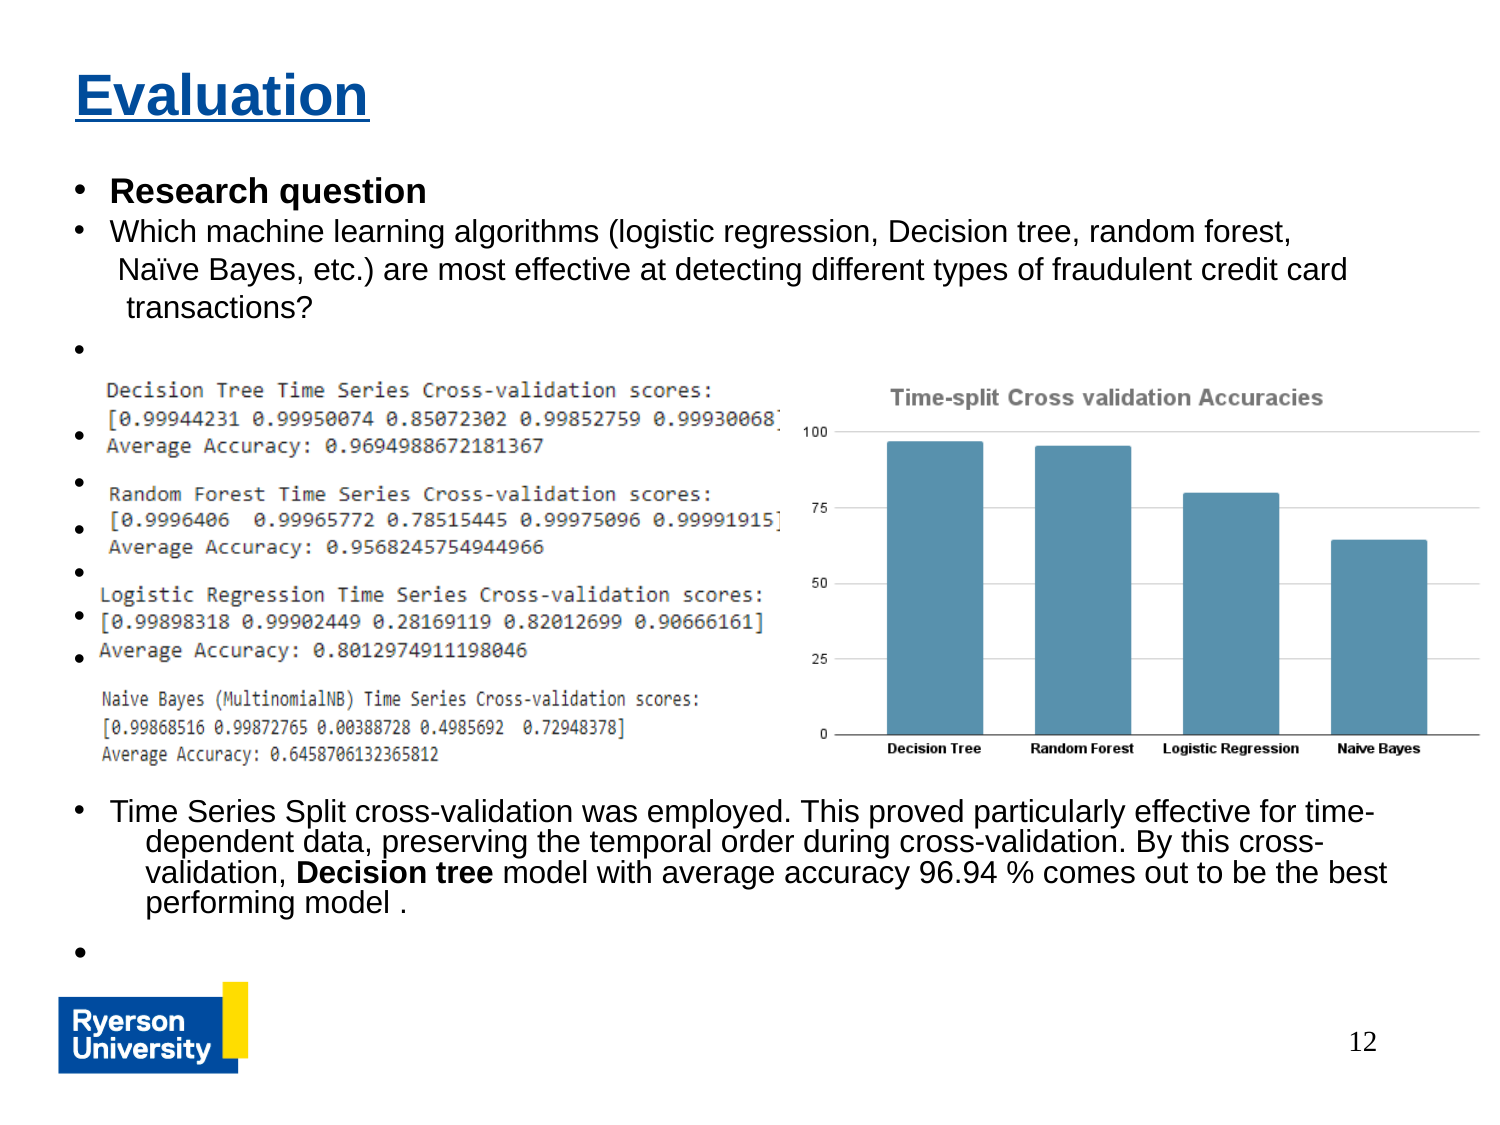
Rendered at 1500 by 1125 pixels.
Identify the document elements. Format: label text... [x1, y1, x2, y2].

list Research question Which machine learning algorithms (logistic regression, Decision tree, random forest, Naïve Bayes, etc.) are most effective at detecting different types of fraudulent credit card transactions? Time Series Split cross-validation was employed. This proved particularly effective for time-dependent data, preserving the temporal order during cross-validation. By this cross-validation, Decision tree model with average accuracy 96.94 % comes out to be the best performing model . [58, 168, 1445, 935]
picture [84, 363, 1500, 778]
picture [79, 673, 723, 777]
title Evaluation [59, 64, 1446, 240]
text_box [1333, 1009, 1445, 1070]
